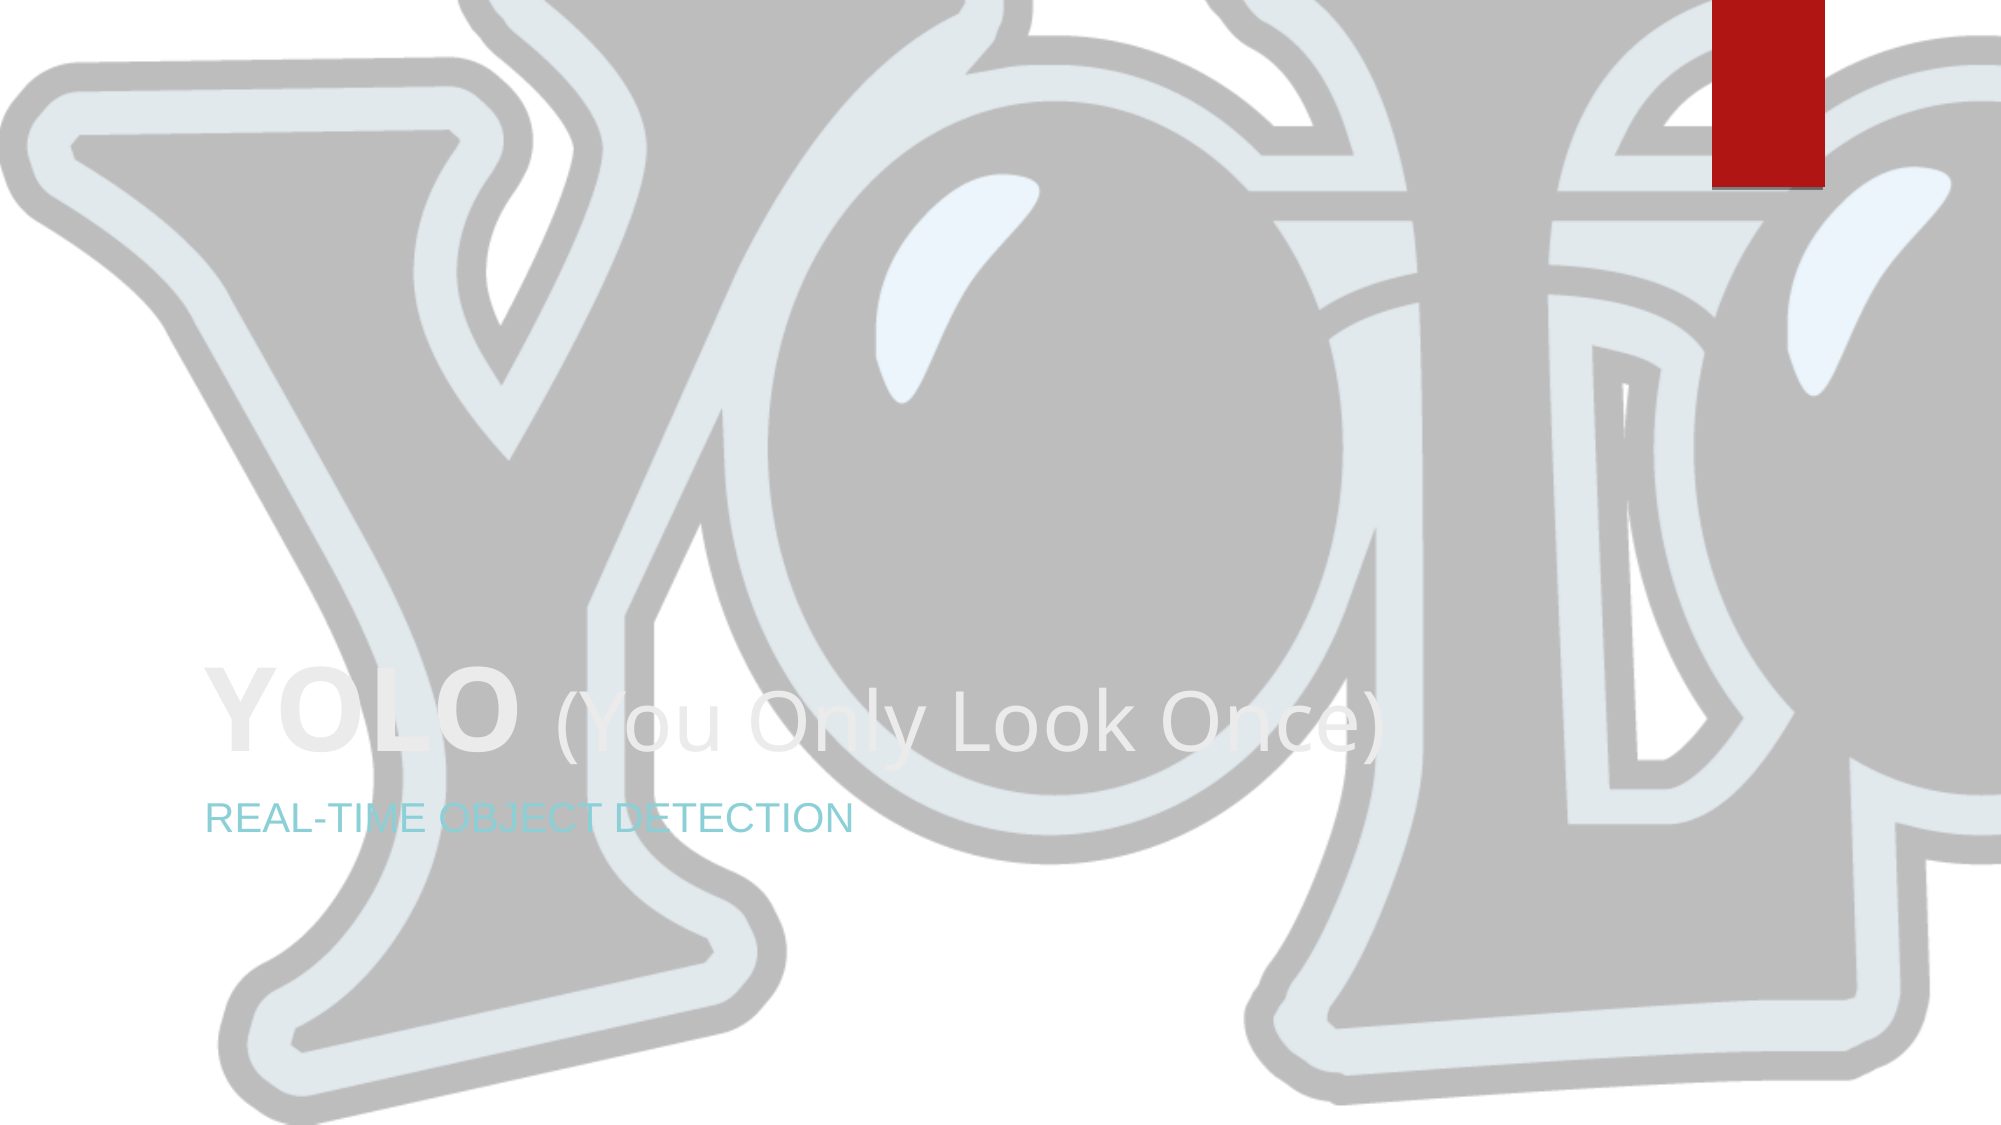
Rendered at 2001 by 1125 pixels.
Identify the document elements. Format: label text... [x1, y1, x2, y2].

picture [0, 0, 2000, 1125]
subtitle Real-time object detection [189, 783, 1638, 926]
title YOLO (You Only Look Once) [189, 237, 1638, 783]
text_box [1712, 0, 1825, 187]
